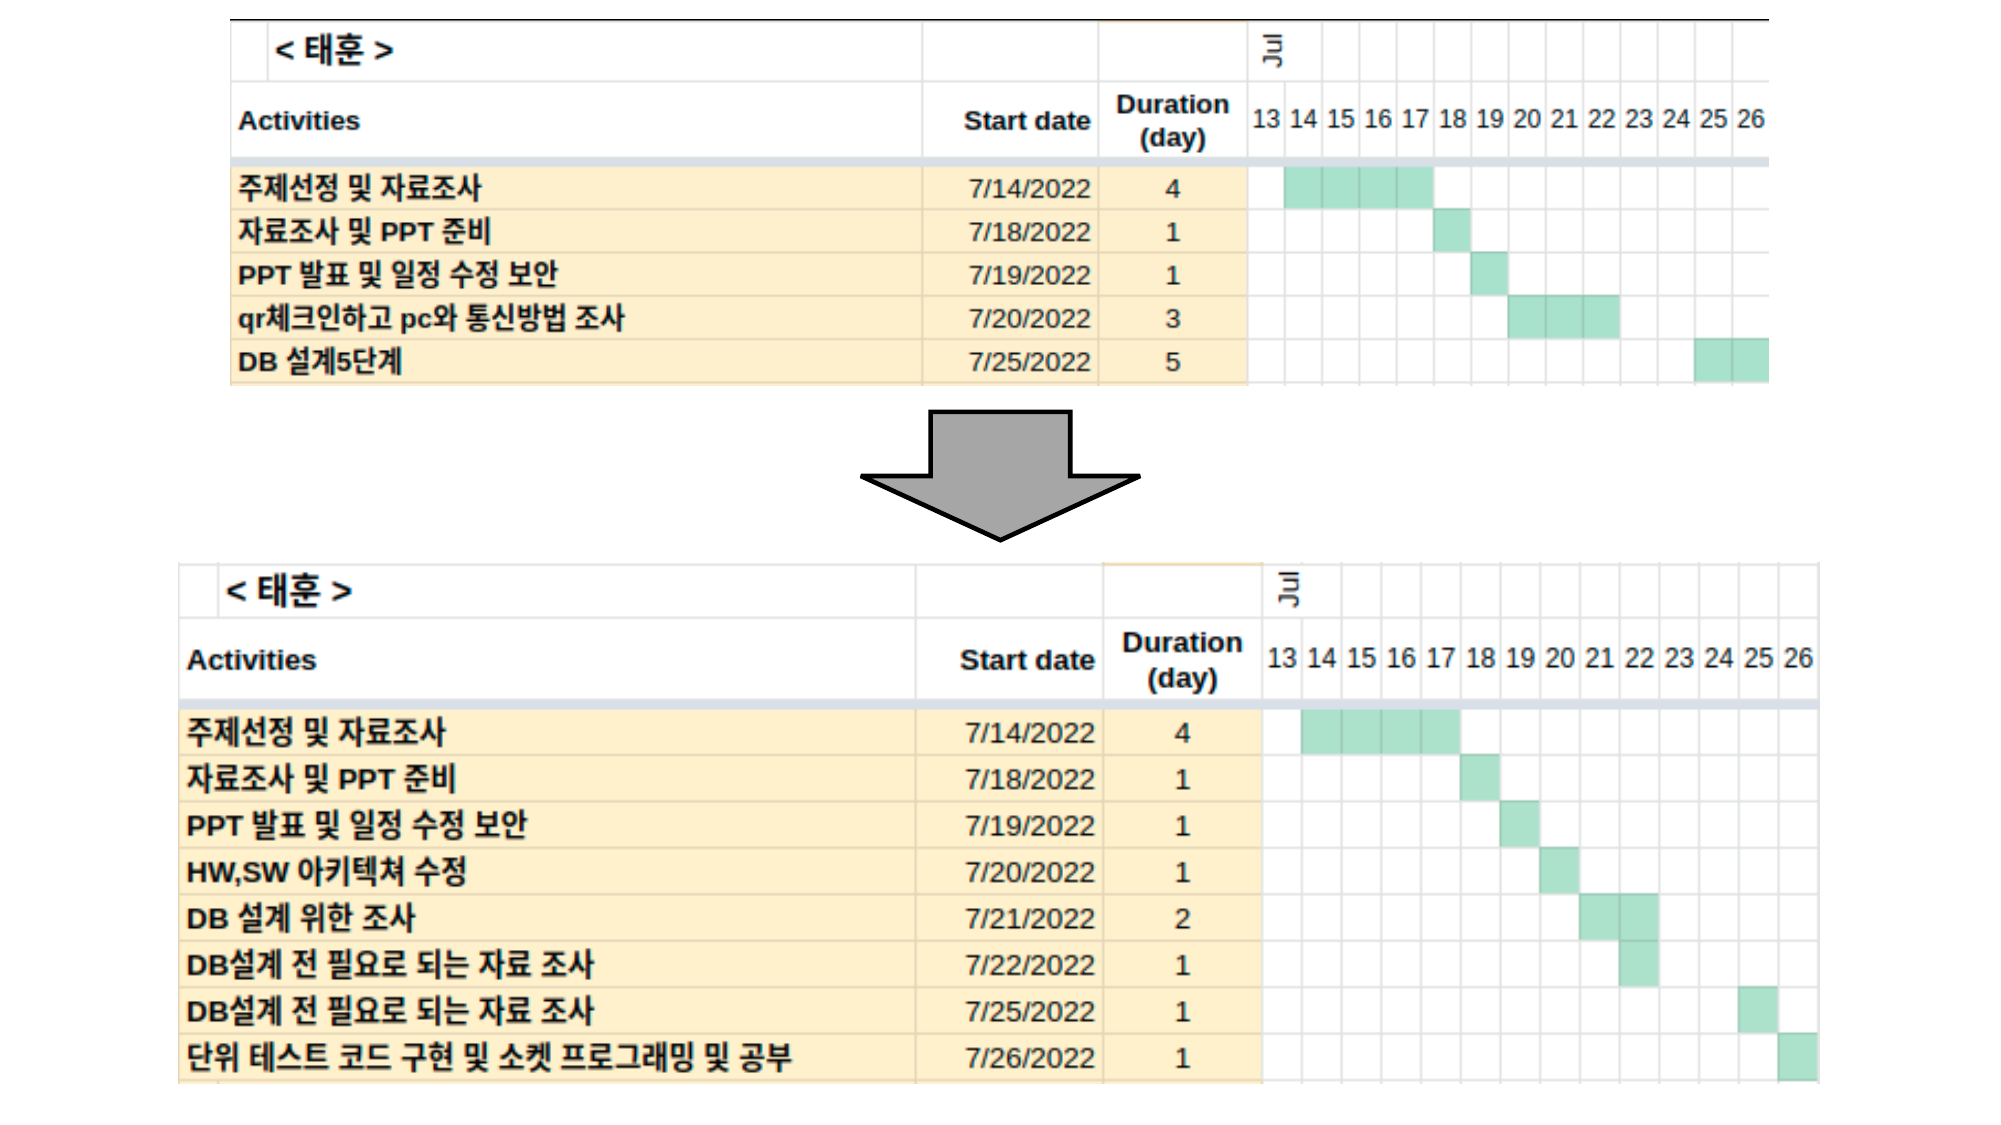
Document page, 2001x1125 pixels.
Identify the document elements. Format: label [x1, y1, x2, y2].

picture [178, 562, 1820, 1084]
text_box [860, 411, 1141, 541]
picture [230, 19, 1769, 386]
